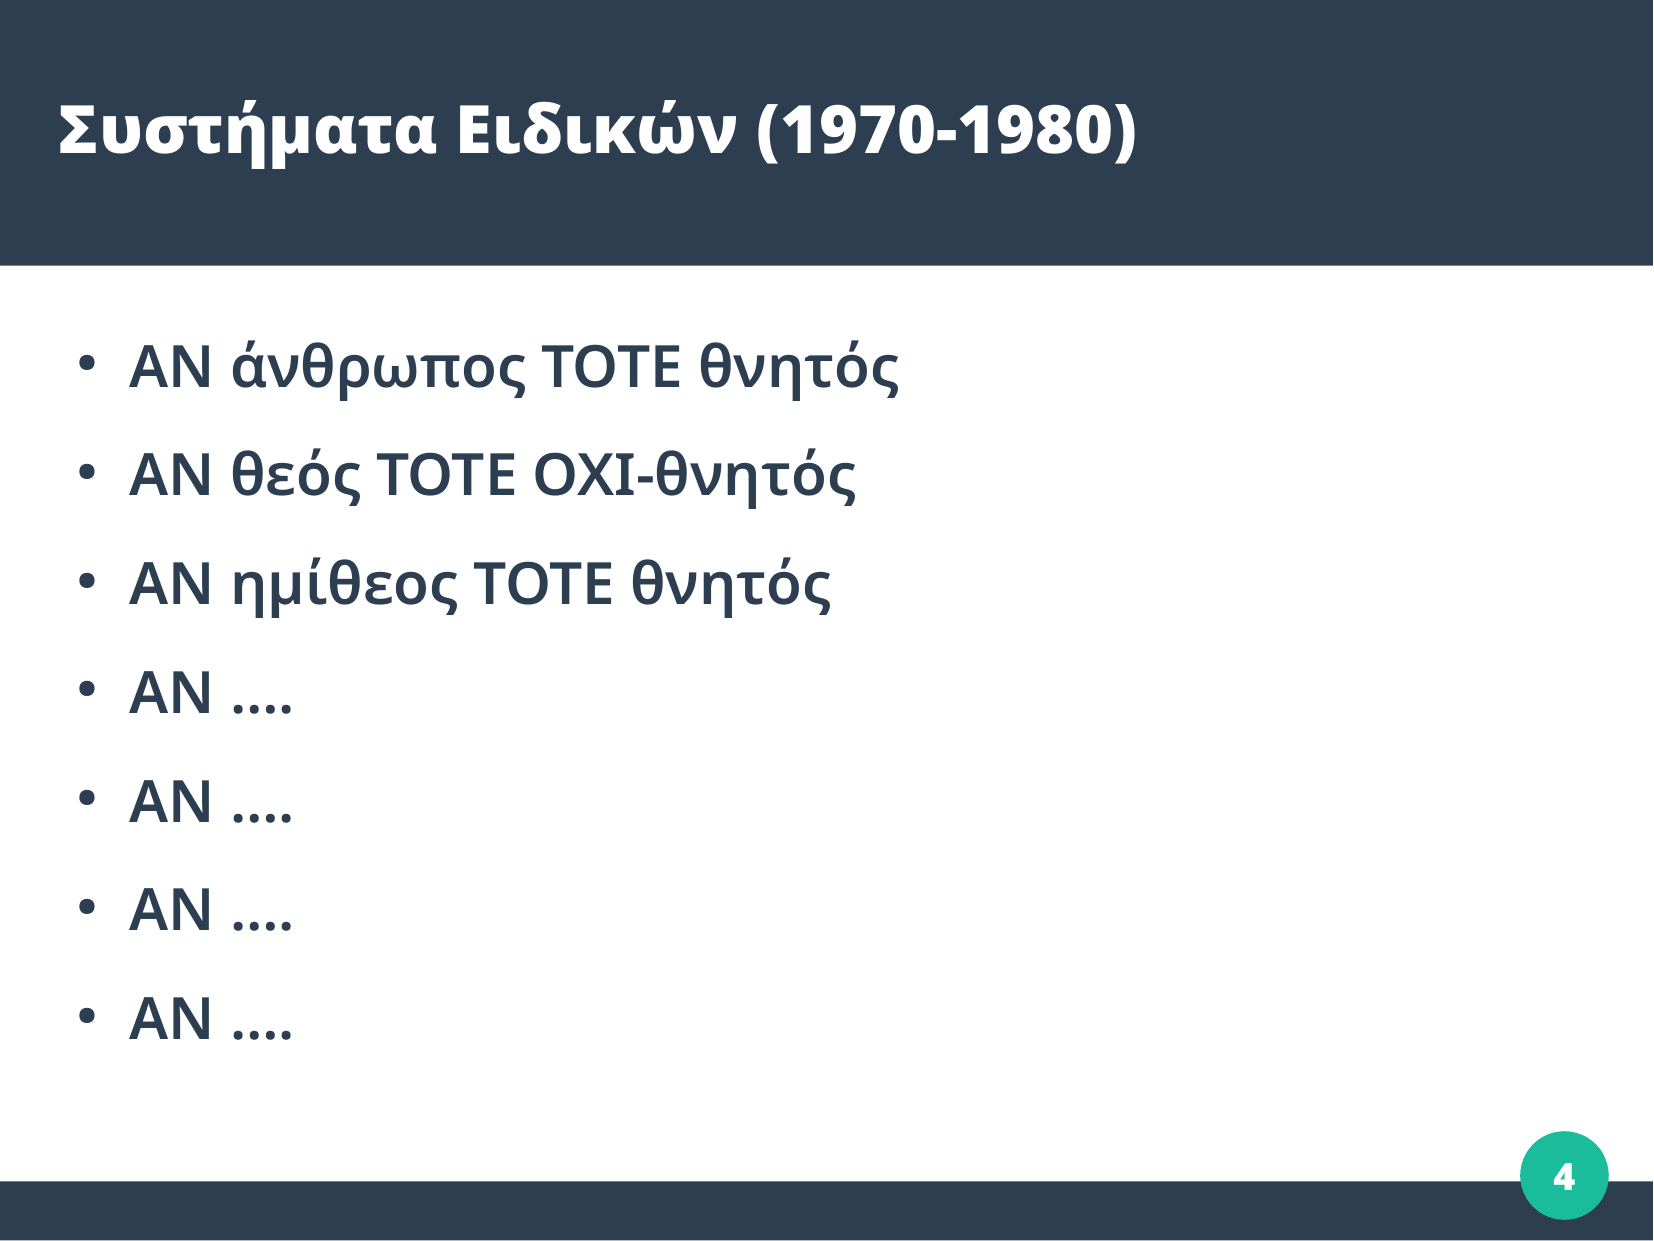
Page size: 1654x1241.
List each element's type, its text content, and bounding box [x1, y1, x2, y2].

list ΑΝ άνθρωπος ΤΟΤΕ θνητός ΑΝ θεός ΤΟΤΕ ΟΧΙ-θνητός ΑΝ ημίθεος ΤΟΤΕ θνητός ΑΝ …. ΑΝ …. ΑΝ …. ΑΝ …. [58, 324, 1594, 1152]
title Συστήματα Ειδικών (1970-1980) [58, 49, 1594, 207]
